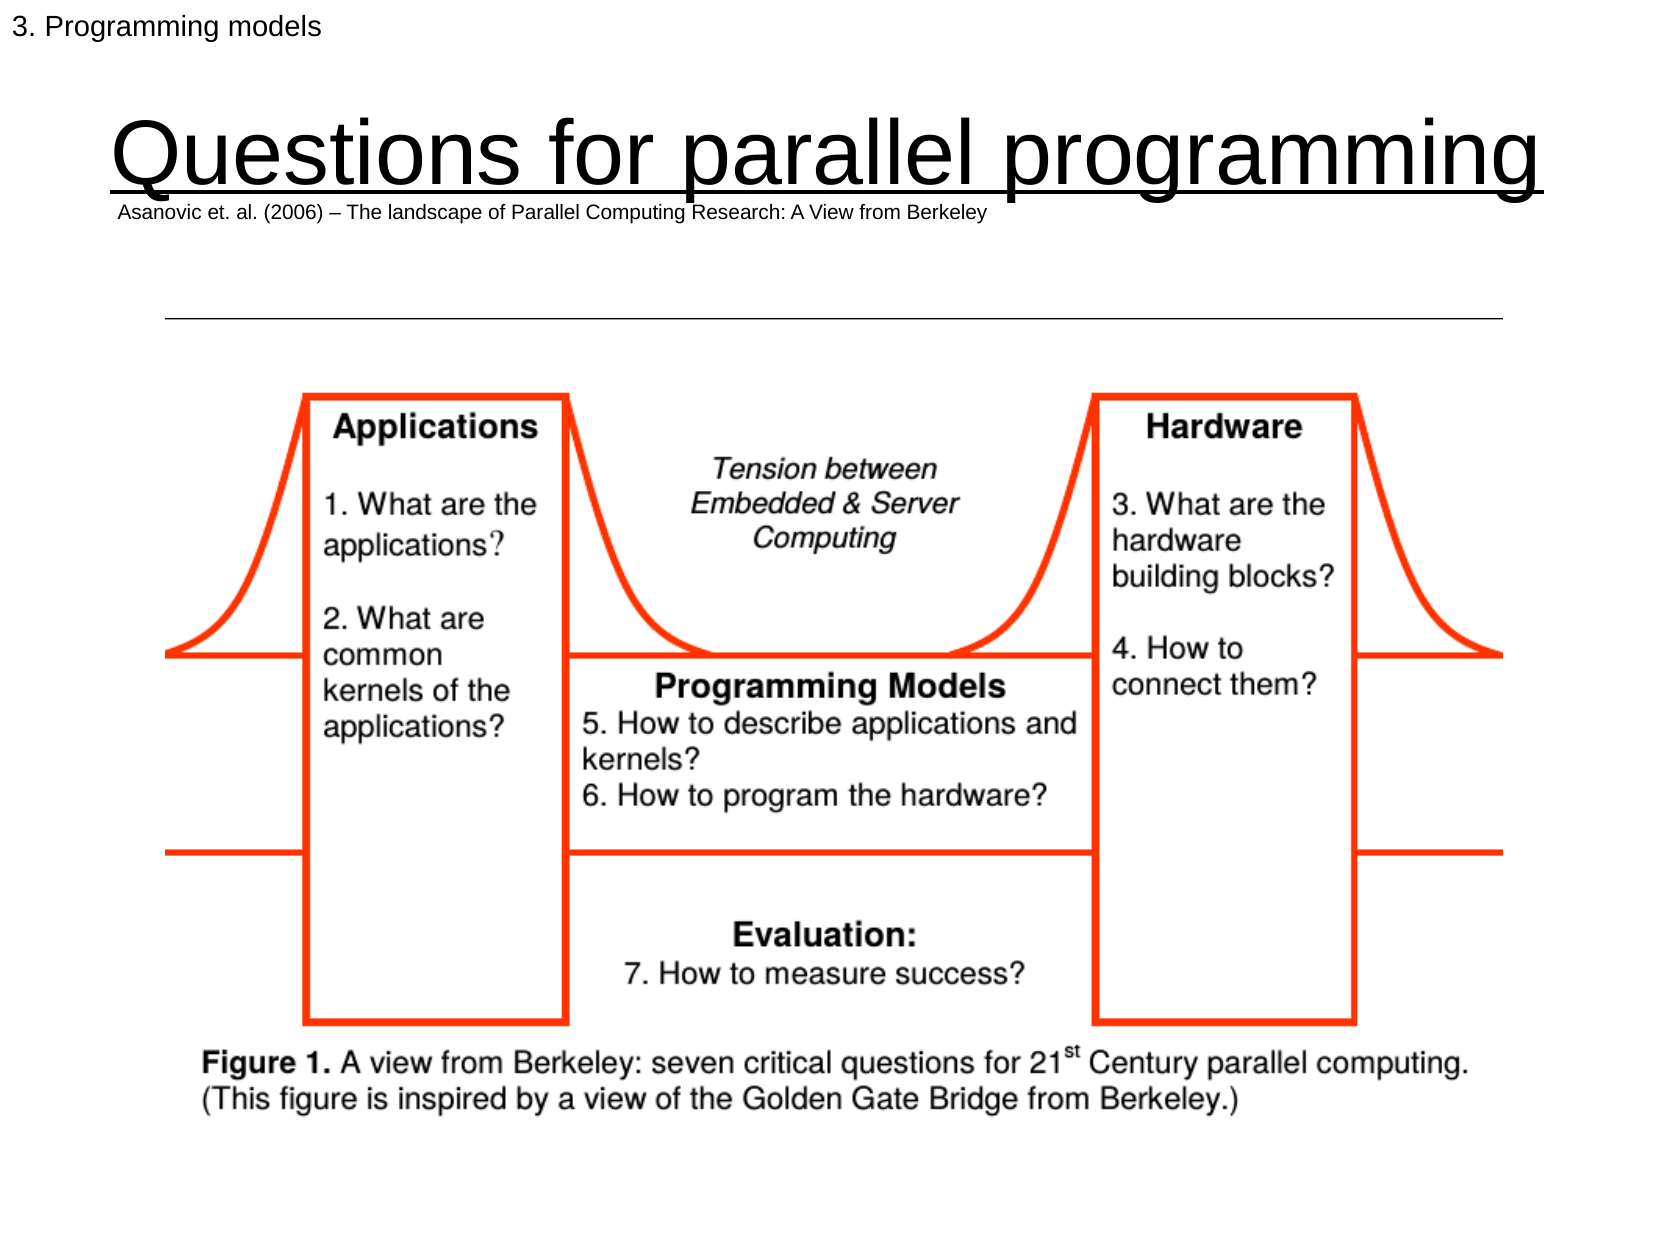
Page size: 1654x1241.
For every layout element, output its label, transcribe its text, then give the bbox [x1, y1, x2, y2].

picture [165, 318, 1503, 1150]
text_box 3. Programming models [11, 8, 815, 44]
title Questions for parallel programming [82, 49, 1571, 257]
text_box Asanovic et. al. (2006) – The landscape of Parallel Computing Research: A View from Berkeley [102, 193, 1003, 232]
